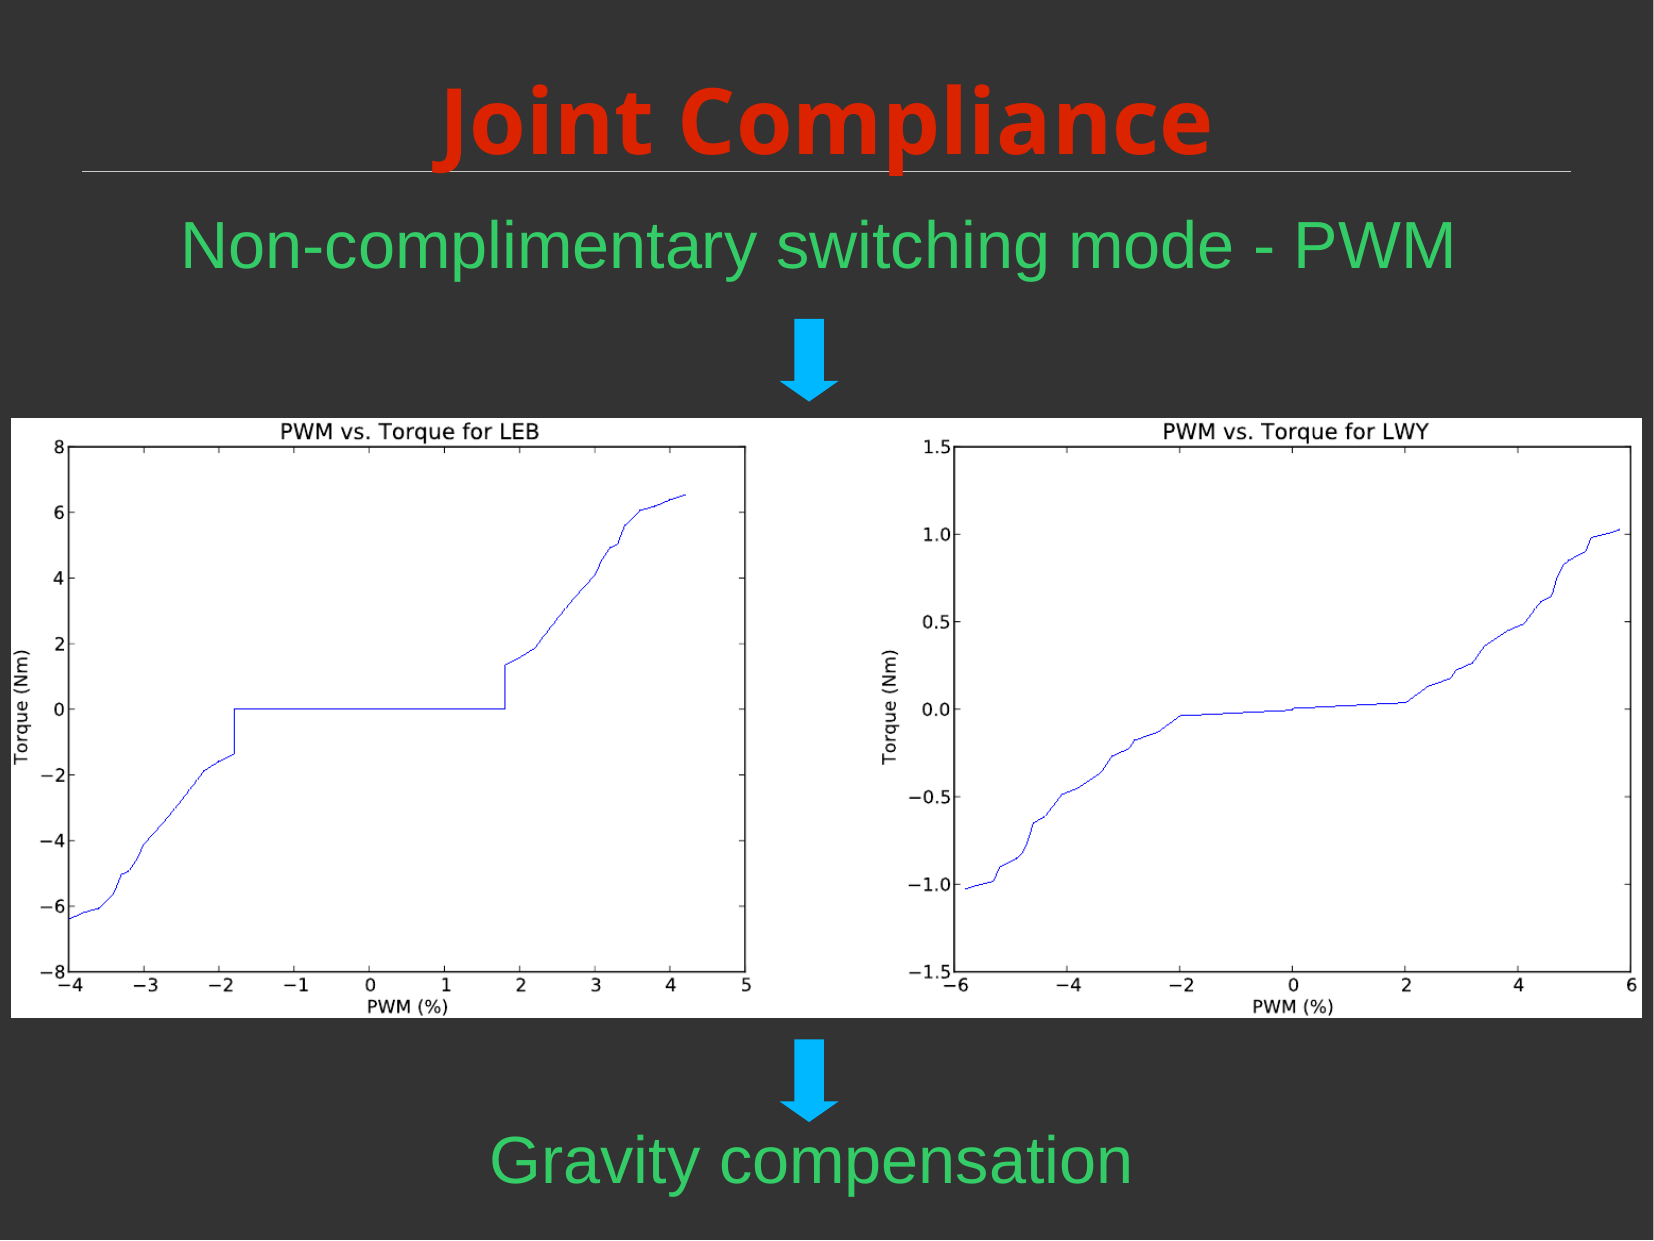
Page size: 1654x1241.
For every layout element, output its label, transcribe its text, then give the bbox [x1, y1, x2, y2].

title Joint Compliance [82, 49, 1571, 189]
text_box [779, 1039, 839, 1123]
picture [11, 418, 1642, 1018]
text_box [779, 318, 839, 402]
text_box Gravity compensation [474, 1116, 1536, 1223]
text_box Non-complimentary switching mode - PWM [165, 200, 1477, 308]
